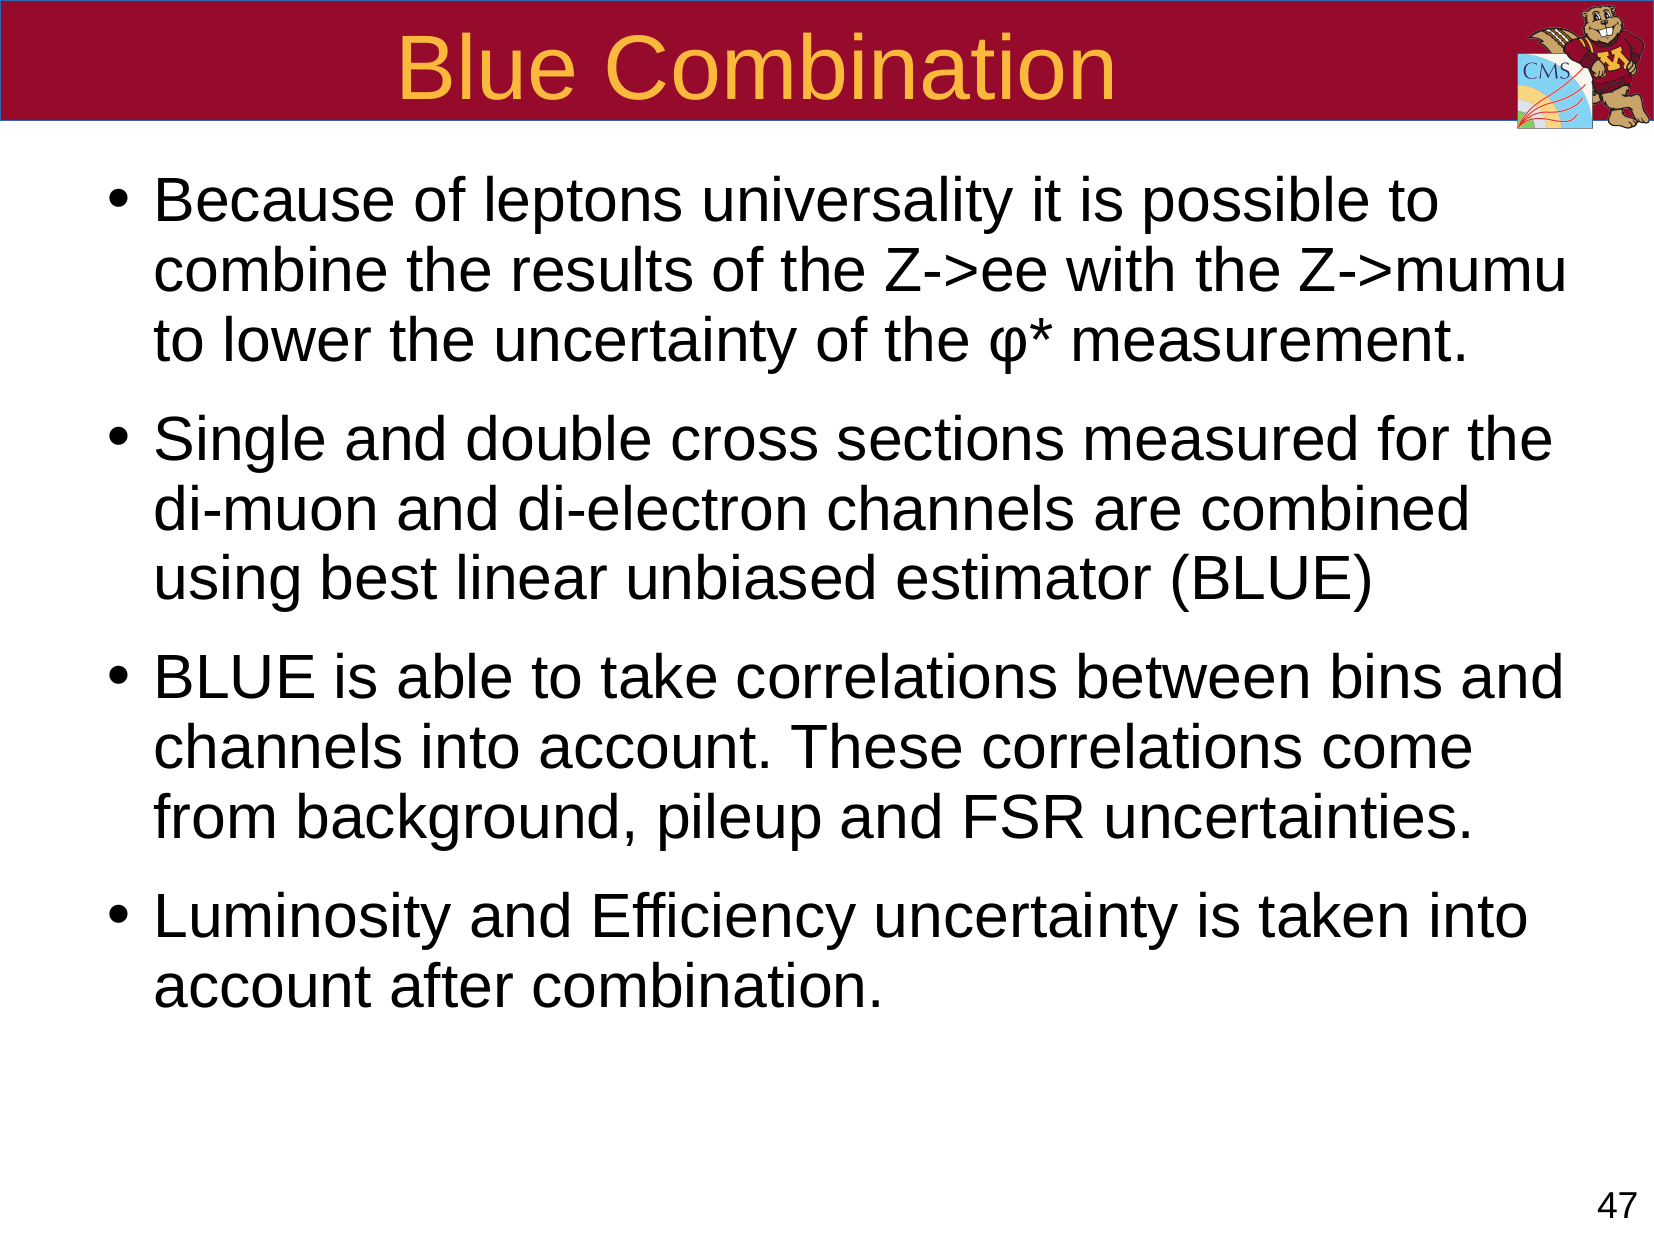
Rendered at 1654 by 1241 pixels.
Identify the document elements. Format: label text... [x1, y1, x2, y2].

title Blue Combination [0, 15, 1516, 121]
list Because of leptons universality it is possible to combine the results of the Z->ee with the Z->mumu to lower the uncertainty of the φ* measurement. Single and double cross sections measured for the di-muon and di-electron channels are combined using best linear unbiased estimator (BLUE) BLUE is able to take correlations between bins and channels into account. These correlations come from background, pileup and FSR uncertainties. Luminosity and Efficiency uncertainty is taken into account after combination. [82, 165, 1571, 885]
picture [1515, 0, 1652, 135]
